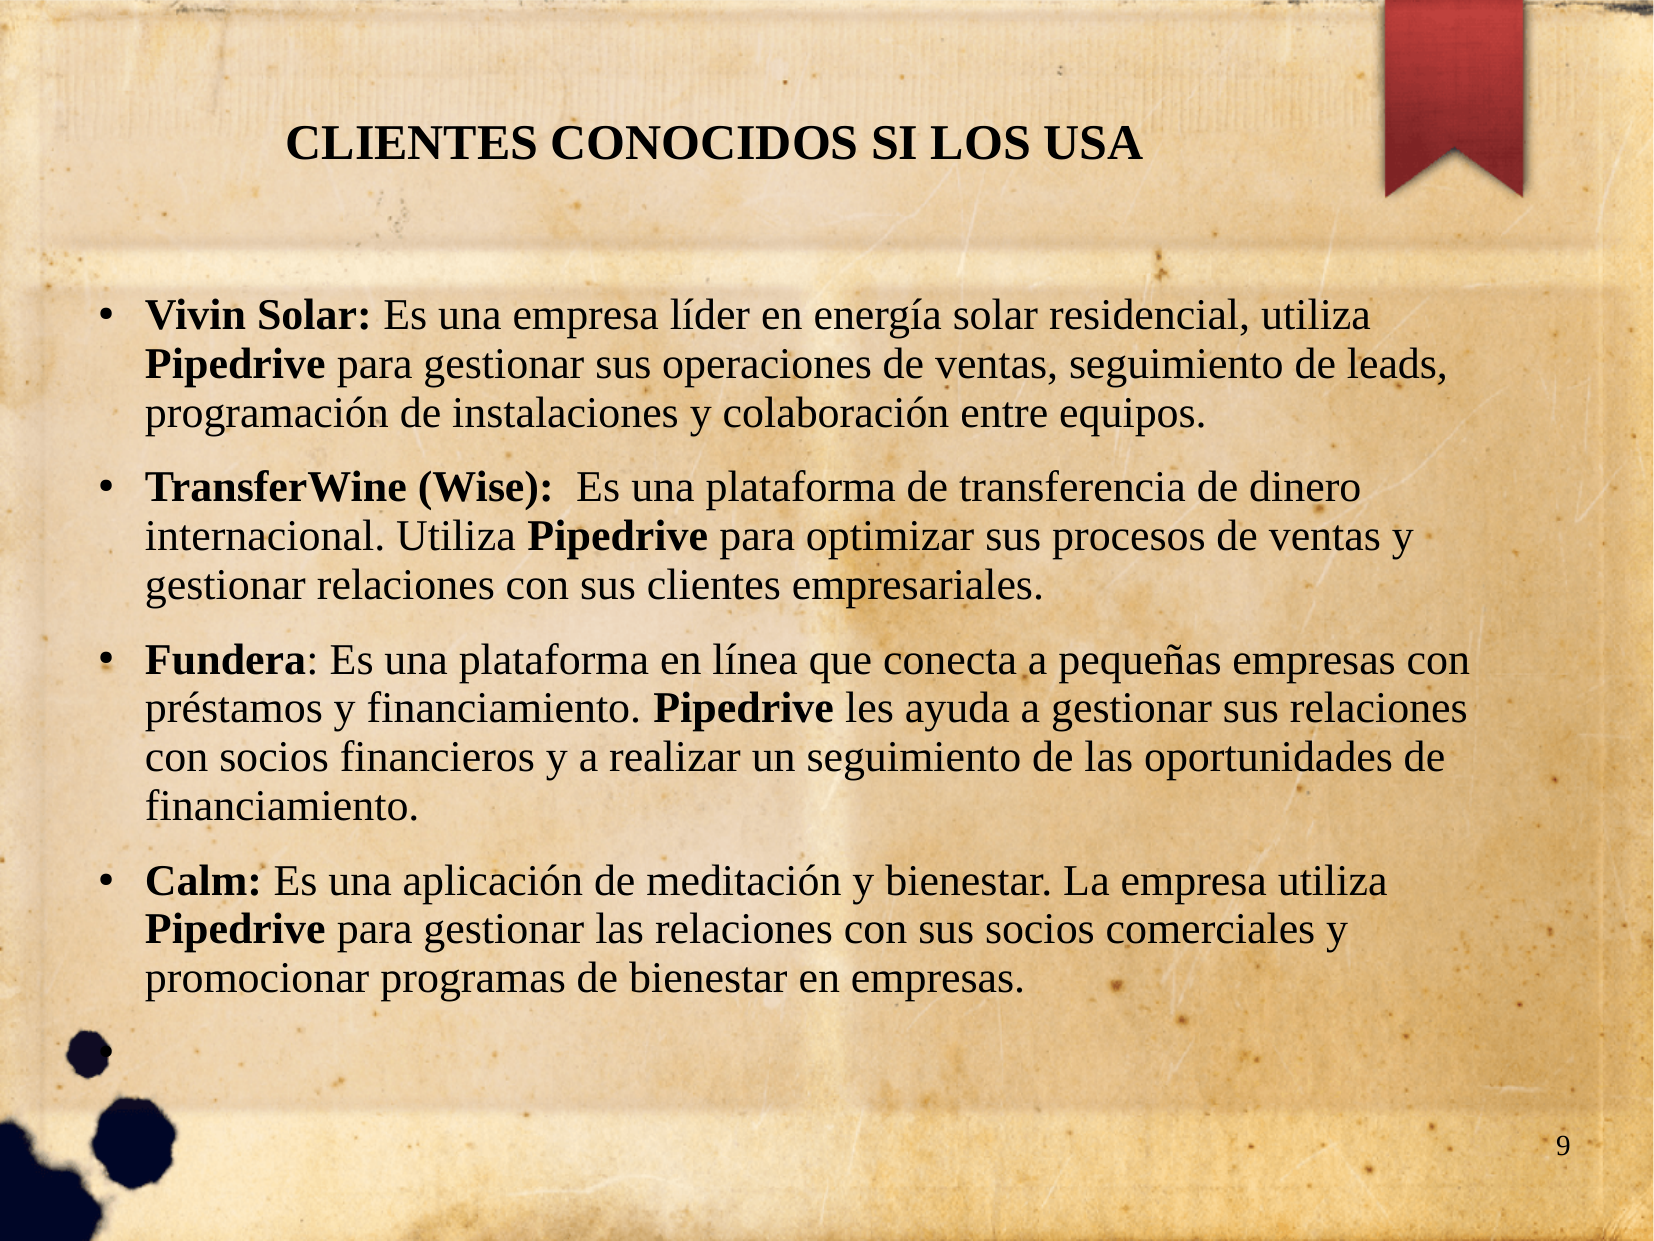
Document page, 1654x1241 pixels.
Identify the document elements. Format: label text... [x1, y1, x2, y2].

list Vivin Solar: Es una empresa líder en energía solar residencial, utiliza Pipedrive para gestionar sus operaciones de ventas, seguimiento de leads, programación de instalaciones y colaboración entre equipos. TransferWine (Wise): Es una plataforma de transferencia de dinero internacional. Utiliza Pipedrive para optimizar sus procesos de ventas y gestionar relaciones con sus clientes empresariales. Fundera: Es una plataforma en línea que conecta a pequeñas empresas con préstamos y financiamiento. Pipedrive les ayuda a gestionar sus relaciones con socios financieros y a realizar un seguimiento de las oportunidades de financiamiento. Calm: Es una aplicación de meditación y bienestar. La empresa utiliza Pipedrive para gestionar las relaciones con sus socios comerciales y promocionar programas de bienestar en empresas. [82, 290, 1538, 1010]
title CLIENTES CONOCIDOS SI LOS USA [82, 49, 1347, 237]
picture [0, 0, 1654, 1241]
